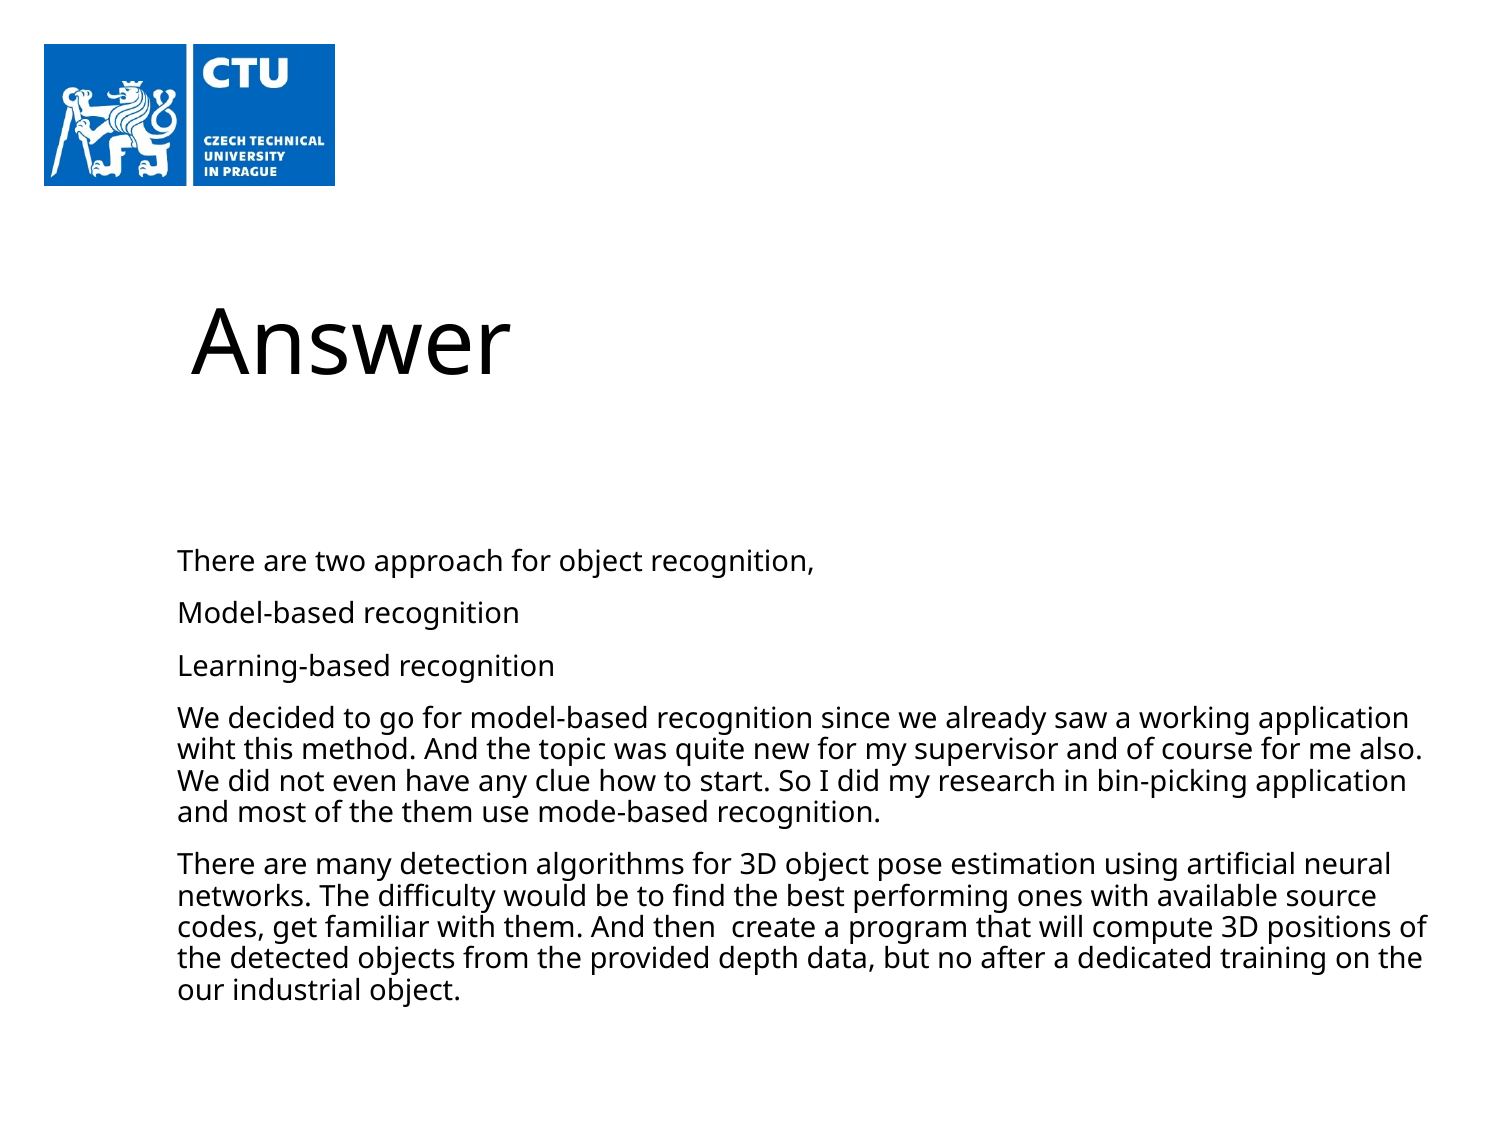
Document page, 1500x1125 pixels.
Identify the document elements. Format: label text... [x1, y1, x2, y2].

picture [44, 44, 335, 186]
title Answer [177, 236, 1456, 454]
subtitle There are two approach for object recognition, Model-based recognition Learning-based recognition We decided to go for model-based recognition since we already saw a working application wiht this method. And the topic was quite new for my supervisor and of course for me also. We did not even have any clue how to start. So I did my research in bin-picking application and most of the them use mode-based recognition. There are many detection algorithms for 3D object pose estimation using artificial neural networks. The difficulty would be to find the best performing ones with available source codes, get familiar with them. And then create a program that will compute 3D positions of the detected objects from the provided depth data, but no after a dedicated training on the our industrial object. [177, 472, 1456, 1081]
